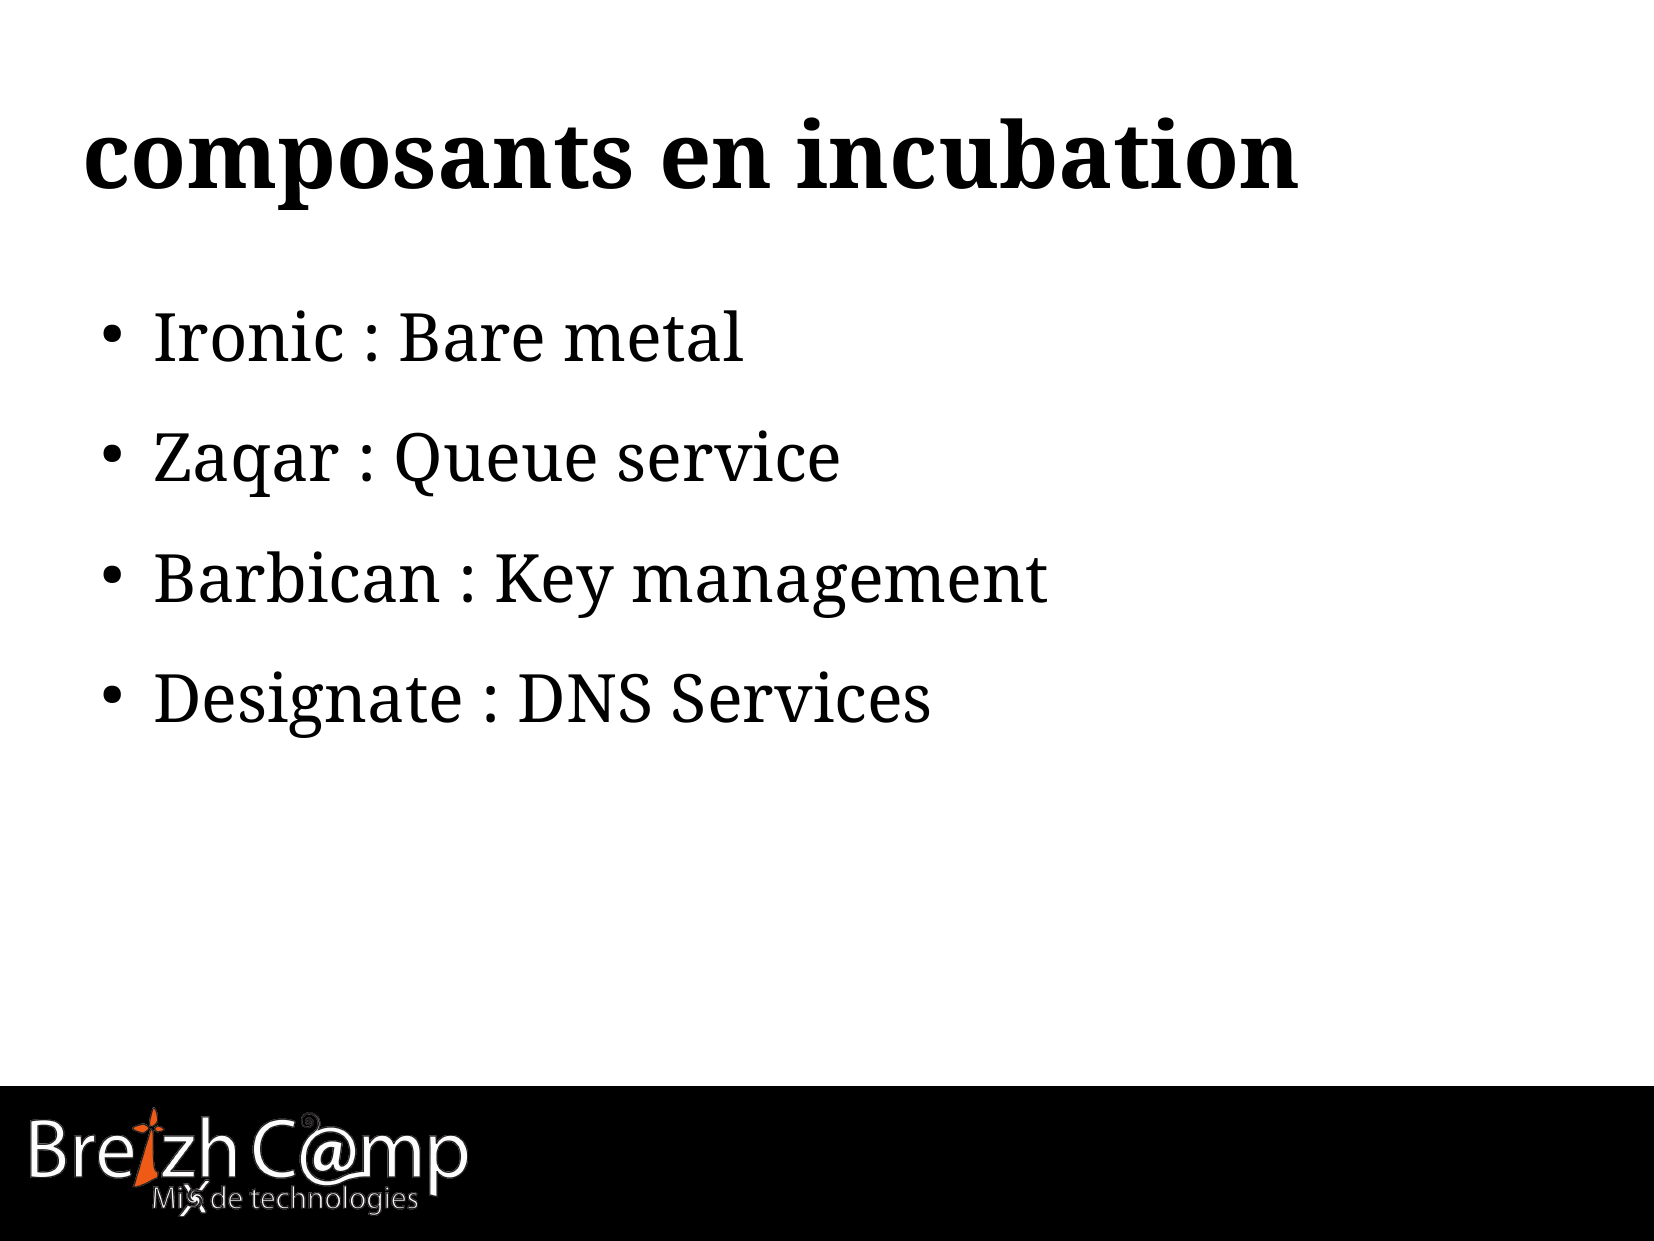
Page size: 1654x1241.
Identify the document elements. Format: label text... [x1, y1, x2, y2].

list Ironic : Bare metal Zaqar : Queue service Barbican : Key management Designate : DNS Services [82, 290, 1538, 1010]
title composants en incubation [82, 49, 1571, 257]
picture [30, 1107, 468, 1217]
